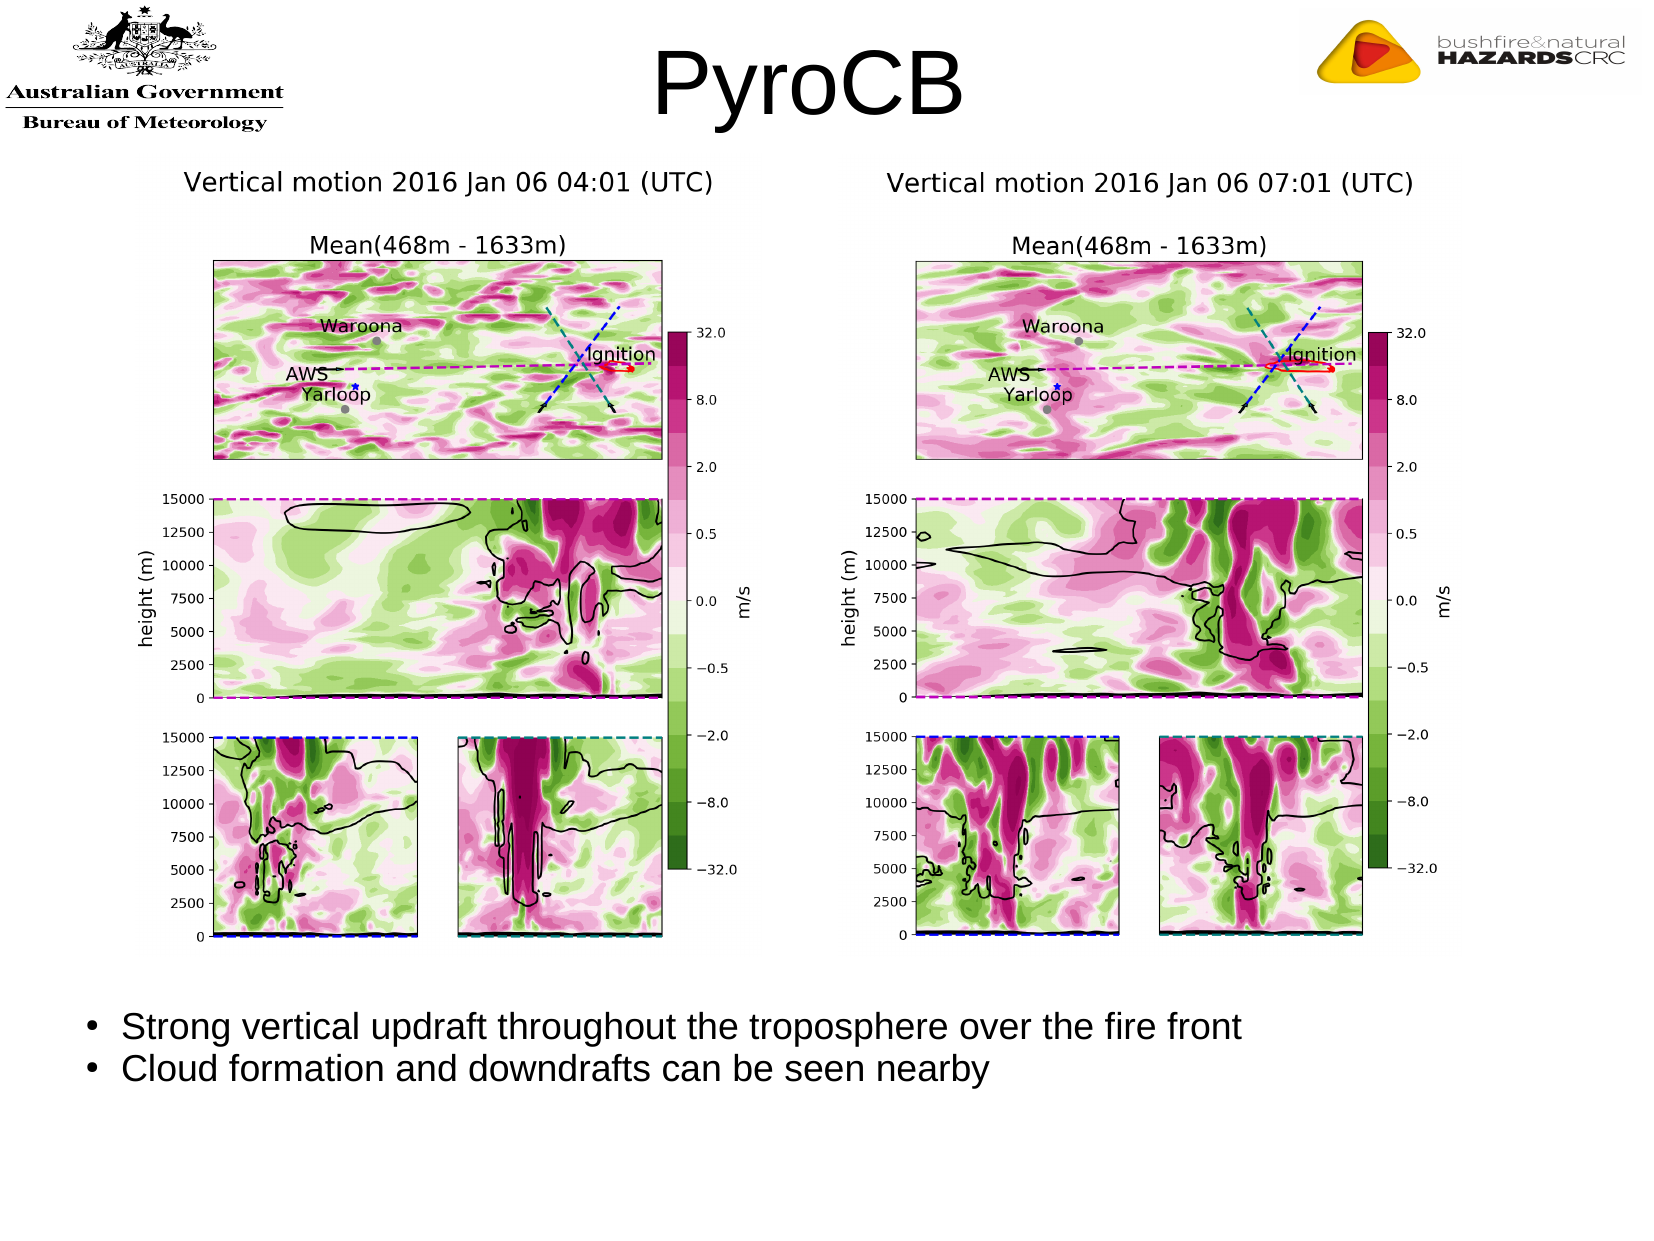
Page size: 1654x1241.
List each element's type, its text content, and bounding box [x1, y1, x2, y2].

text_box Strong vertical updraft throughout the troposphere over the fire front Cloud formation and downdrafts can be seen nearby [70, 998, 1595, 1097]
picture [5, 5, 284, 132]
title PyroCB [289, 0, 1329, 166]
picture [838, 154, 1462, 957]
picture [1329, 8, 1642, 95]
picture [135, 153, 762, 957]
